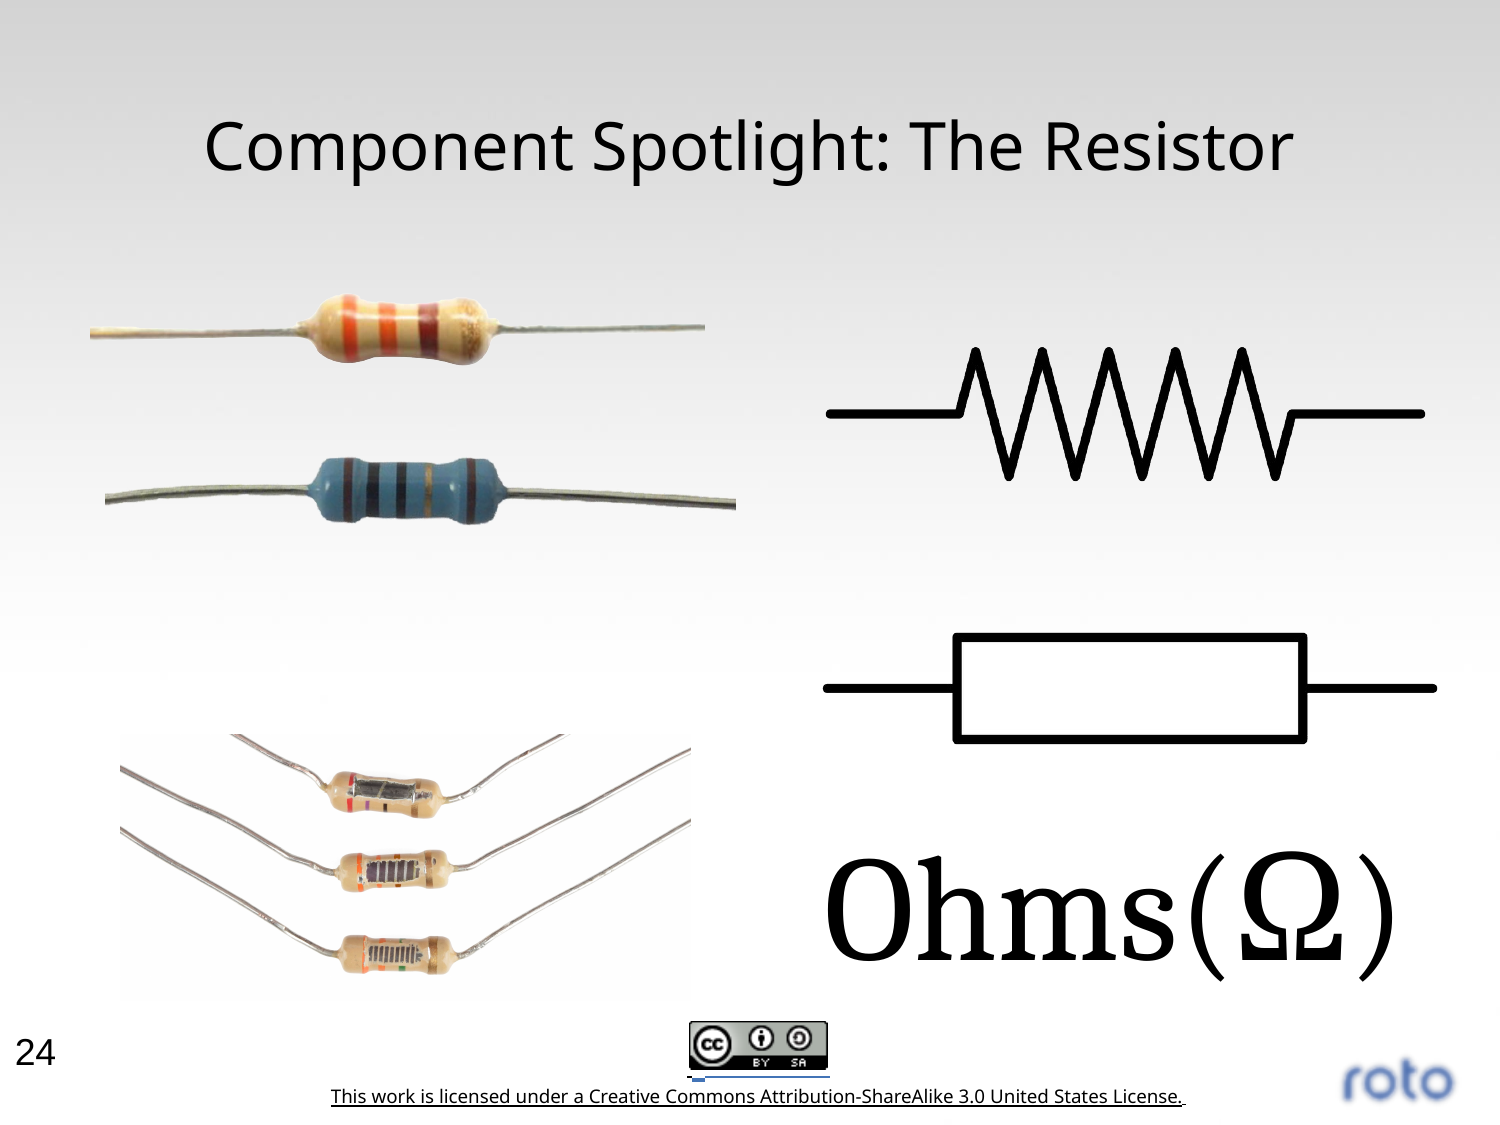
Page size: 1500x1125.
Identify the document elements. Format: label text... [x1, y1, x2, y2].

picture [0, 0, 1500, 1125]
title Component Spotlight: The Resistor [112, 49, 1388, 238]
text_box Ohms(Ω) [810, 817, 1426, 1068]
